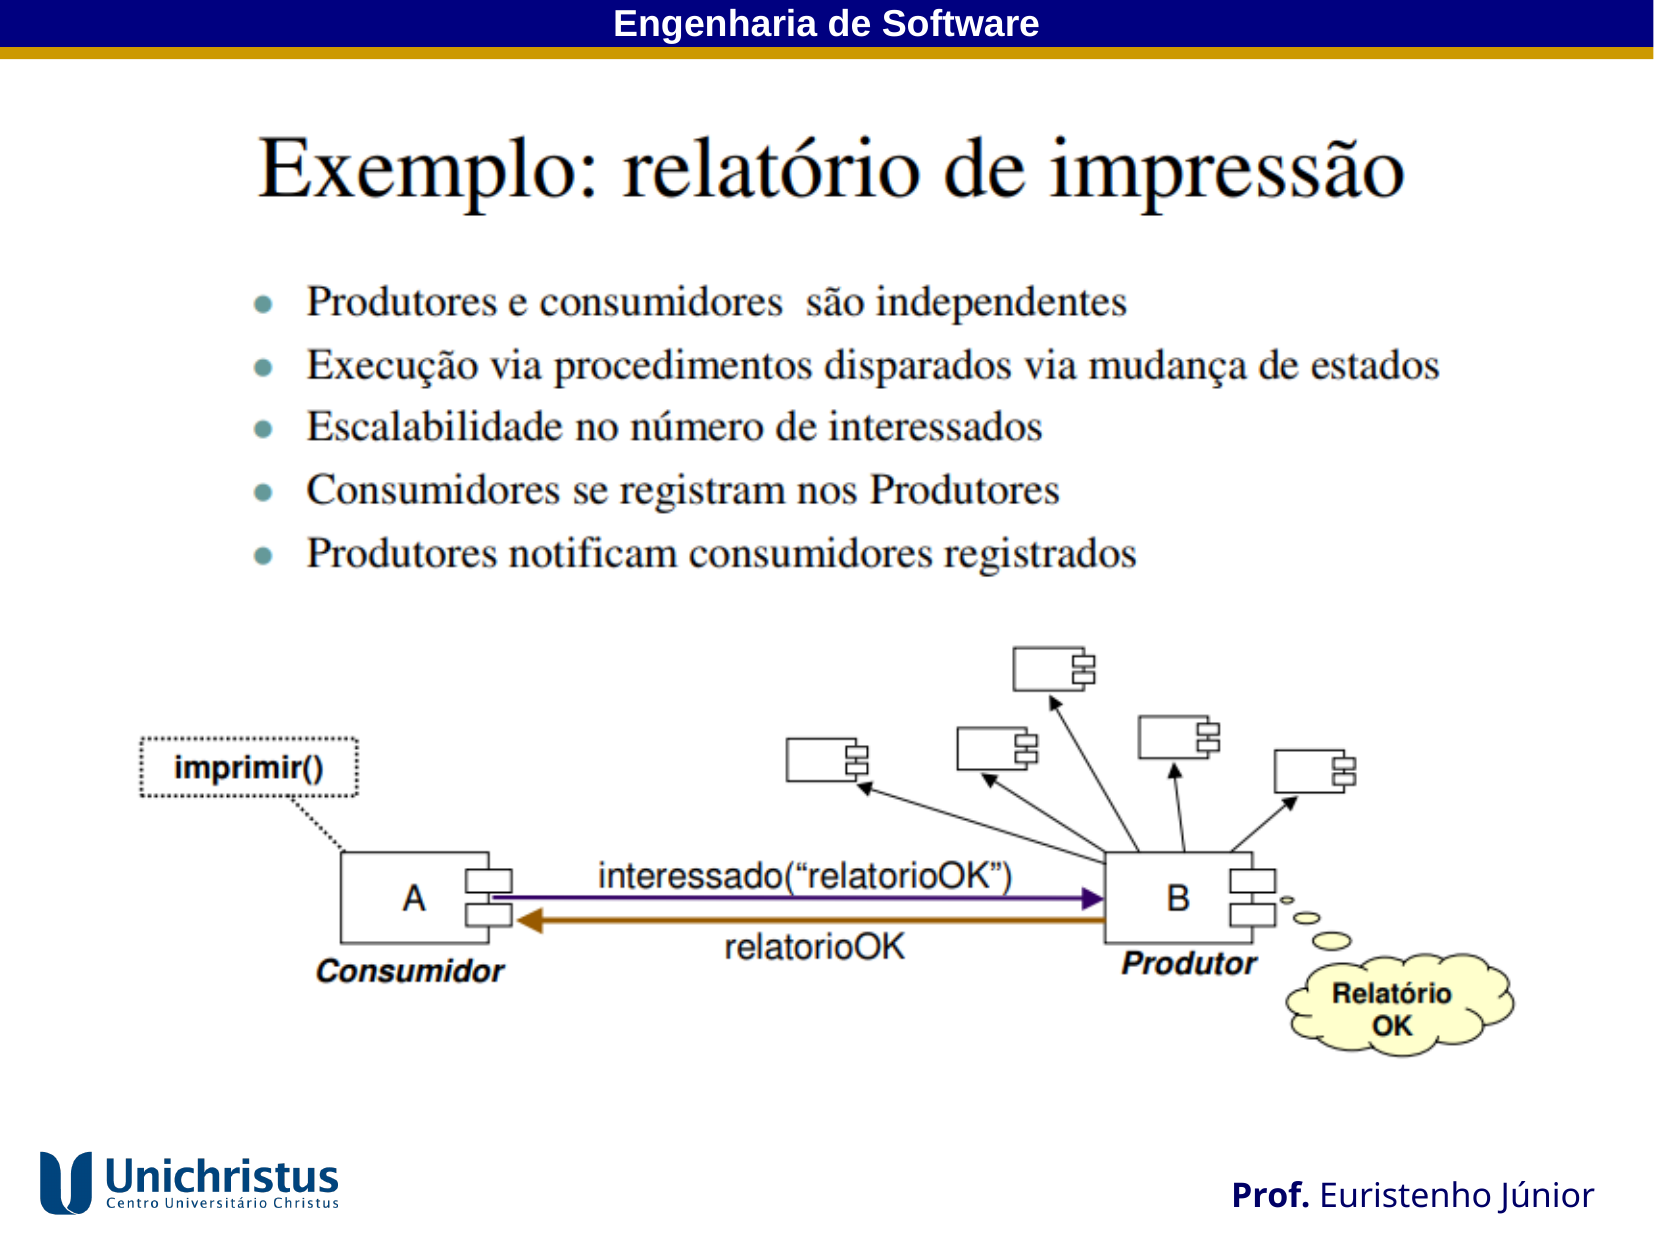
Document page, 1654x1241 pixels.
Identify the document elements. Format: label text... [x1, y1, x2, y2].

text_box Prof. Euristenho Júnior [1216, 1163, 1654, 1224]
text_box [0, 47, 1654, 60]
picture [35, 1148, 343, 1217]
picture [129, 118, 1528, 1086]
text_box Engenharia de Software [0, 0, 1654, 47]
